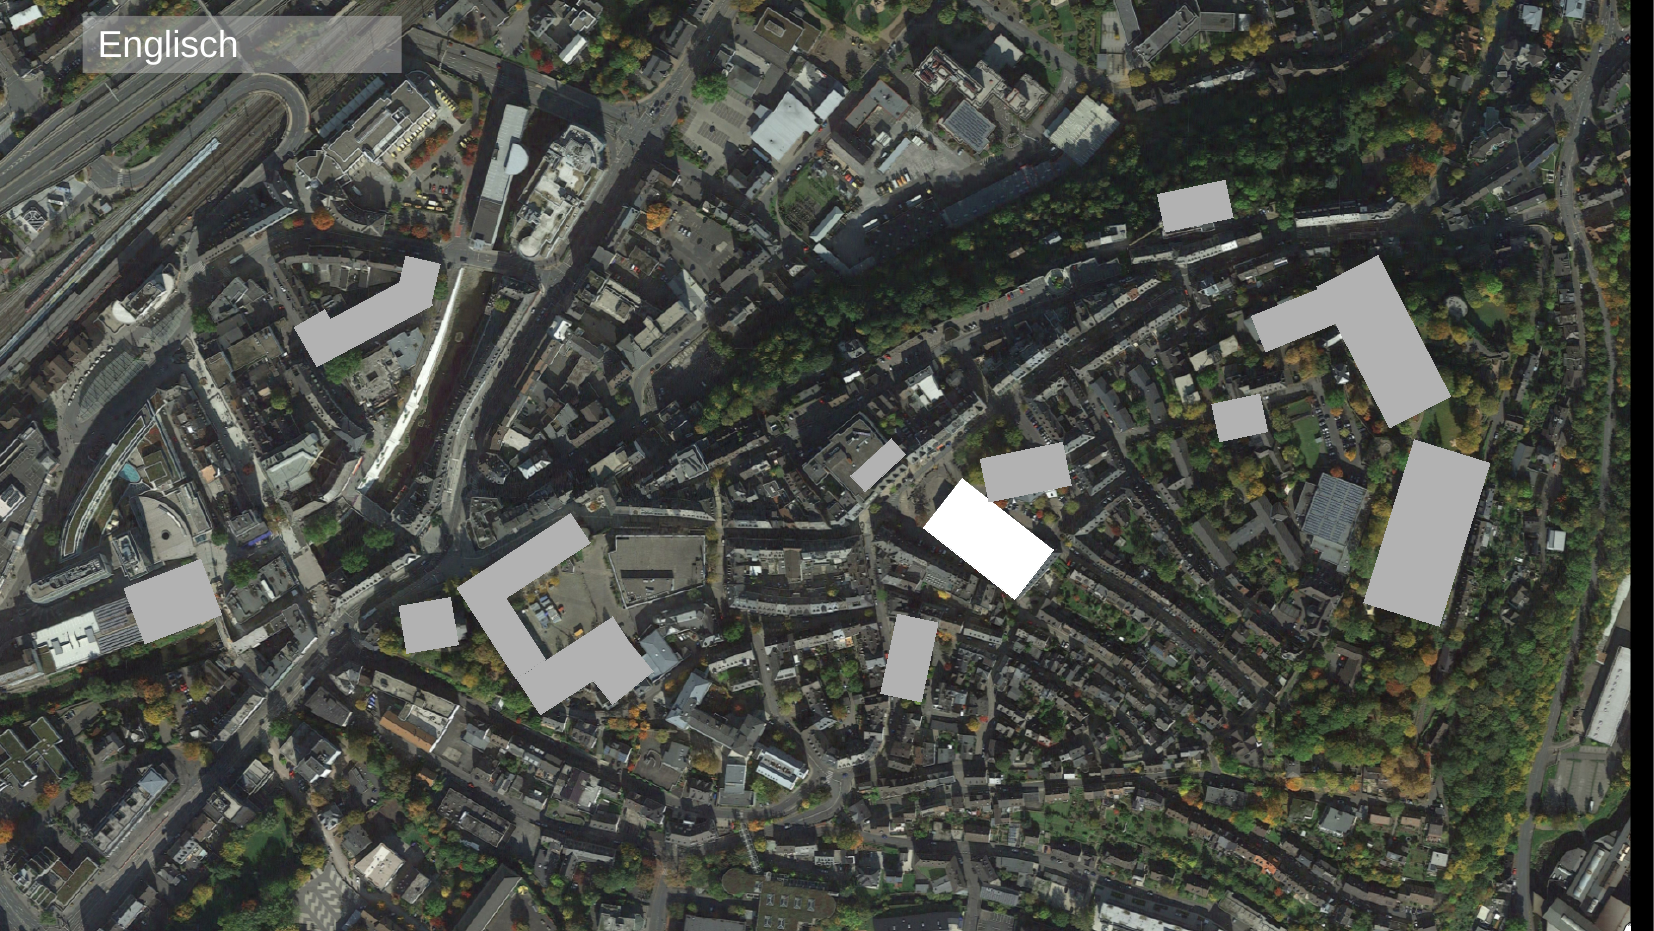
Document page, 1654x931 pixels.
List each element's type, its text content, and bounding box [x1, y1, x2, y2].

text_box [923, 442, 1072, 600]
text_box [399, 597, 459, 654]
text_box [124, 559, 222, 644]
text_box [850, 438, 906, 492]
picture [0, 0, 1654, 931]
text_box [1363, 439, 1490, 627]
text_box [880, 614, 938, 702]
text_box [1251, 255, 1451, 428]
text_box [294, 256, 441, 367]
text_box [1211, 394, 1268, 442]
text_box [457, 513, 654, 715]
text_box [1157, 180, 1234, 232]
text_box Englisch [82, 15, 402, 73]
